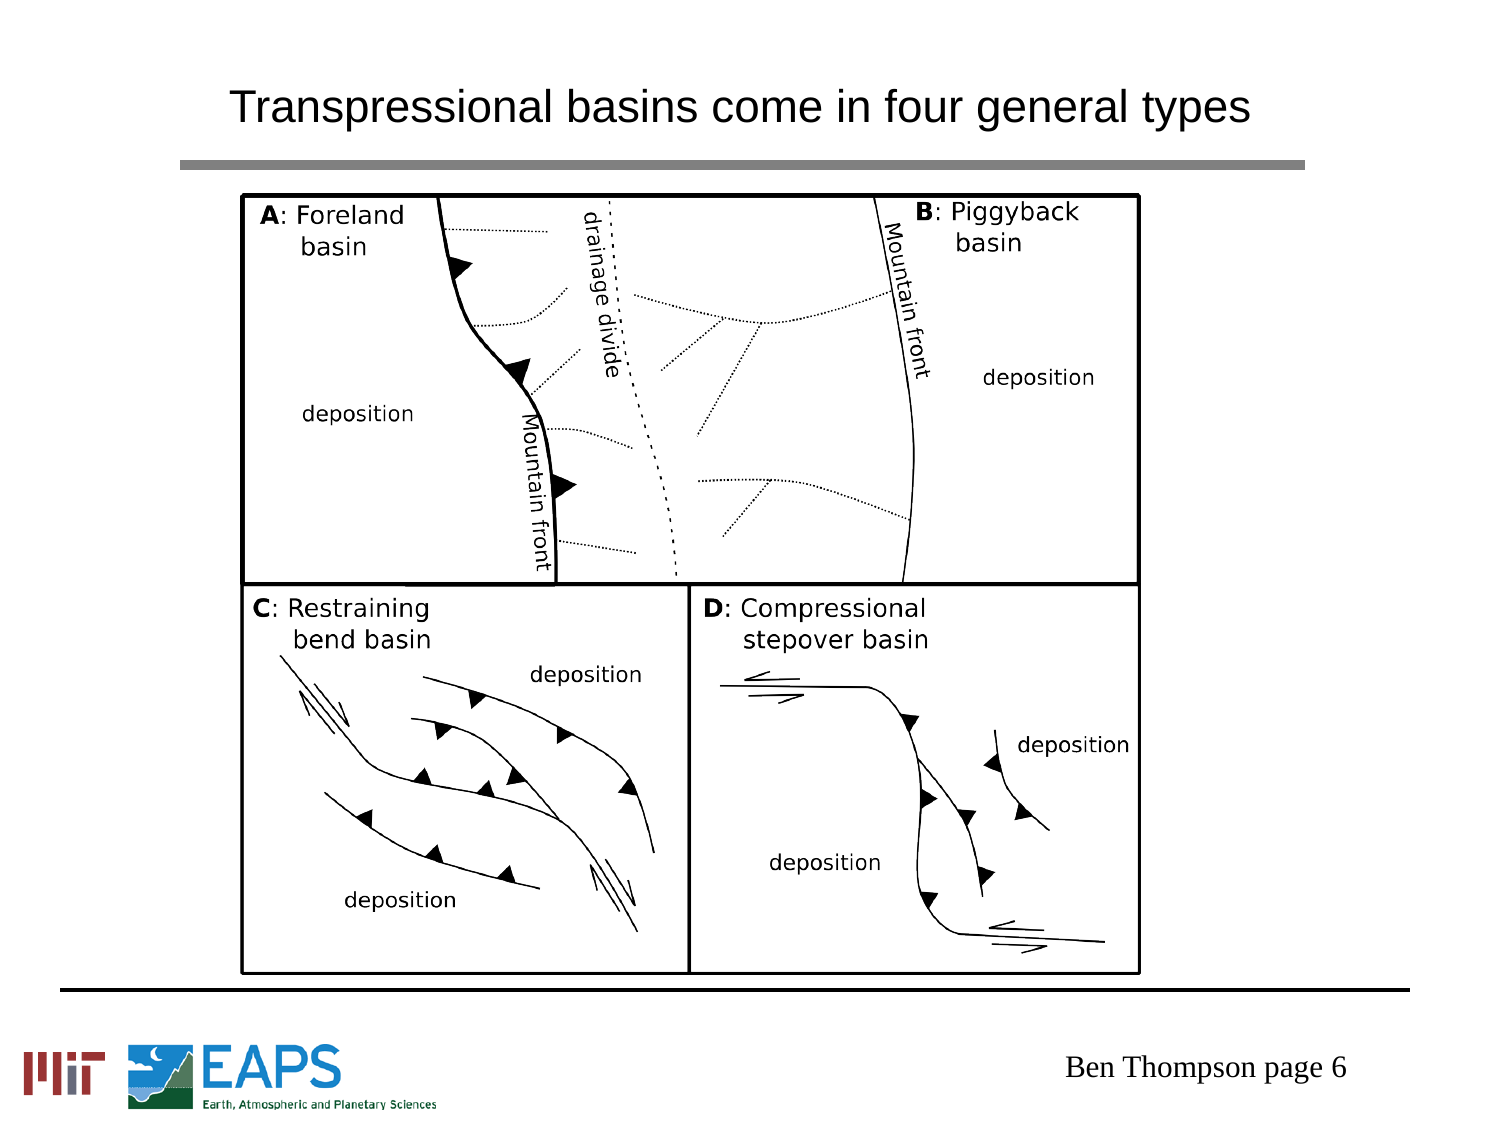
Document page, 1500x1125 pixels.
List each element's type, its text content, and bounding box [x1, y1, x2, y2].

title Transpressional basins come in four general types [161, 56, 1321, 158]
picture [128, 1044, 436, 1110]
picture [240, 193, 1141, 976]
